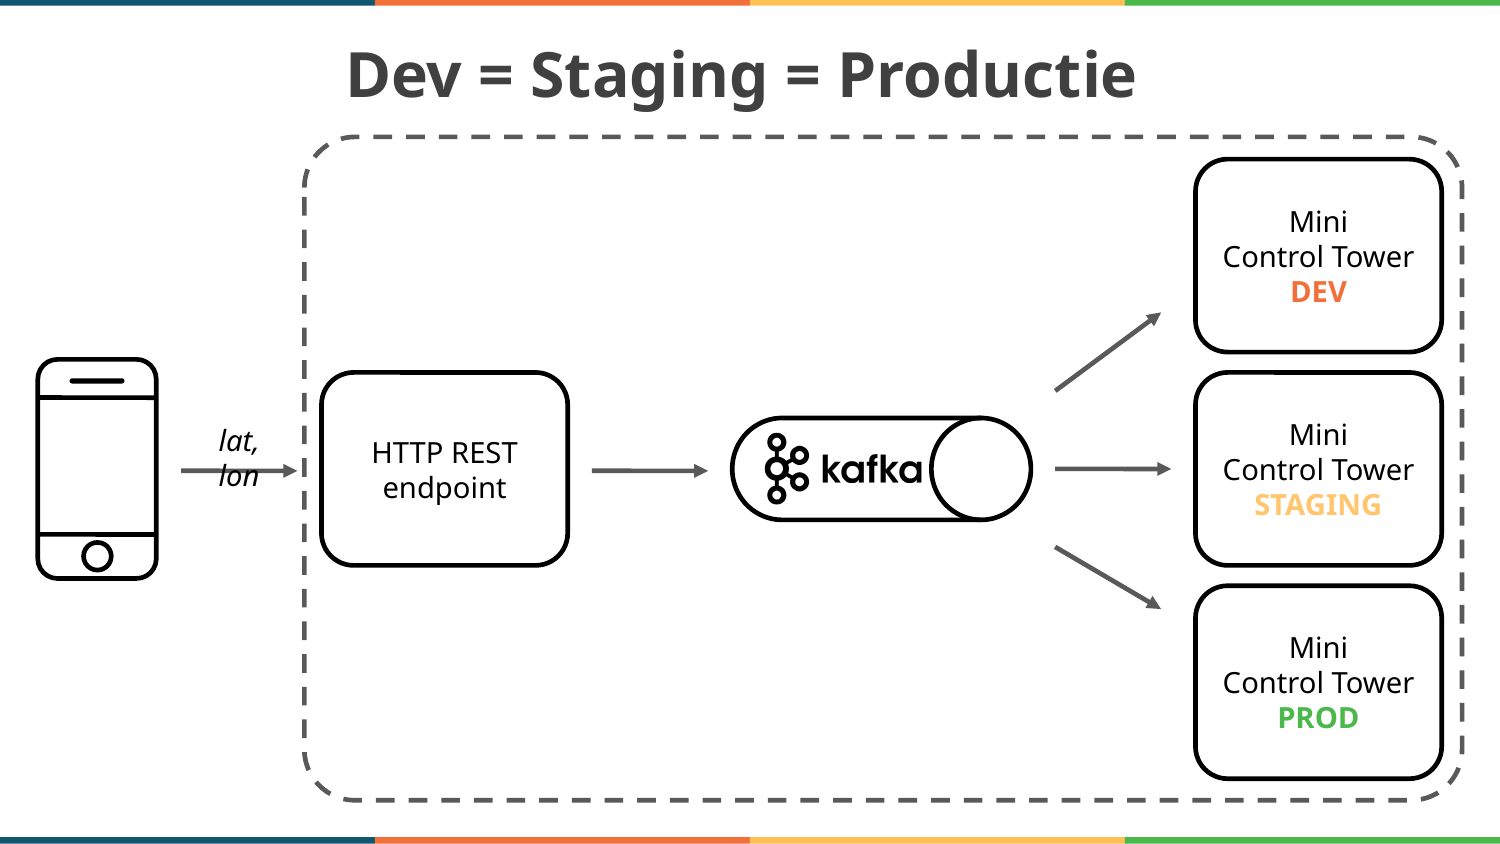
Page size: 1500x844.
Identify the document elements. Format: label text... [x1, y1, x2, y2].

text_box lat, lon [179, 407, 299, 469]
text_box [70, 379, 124, 383]
text_box HTTP REST endpoint [321, 372, 568, 566]
picture [753, 421, 933, 516]
text_box [0, 837, 1500, 844]
text_box Mini Control Tower STAGING [1195, 372, 1442, 566]
text_box Mini Control Tower DEV [1195, 159, 1442, 353]
text_box [0, 0, 1500, 6]
text_box Dev = Staging = Productie [0, 16, 1500, 128]
text_box Mini Control Tower PROD [1195, 585, 1442, 779]
